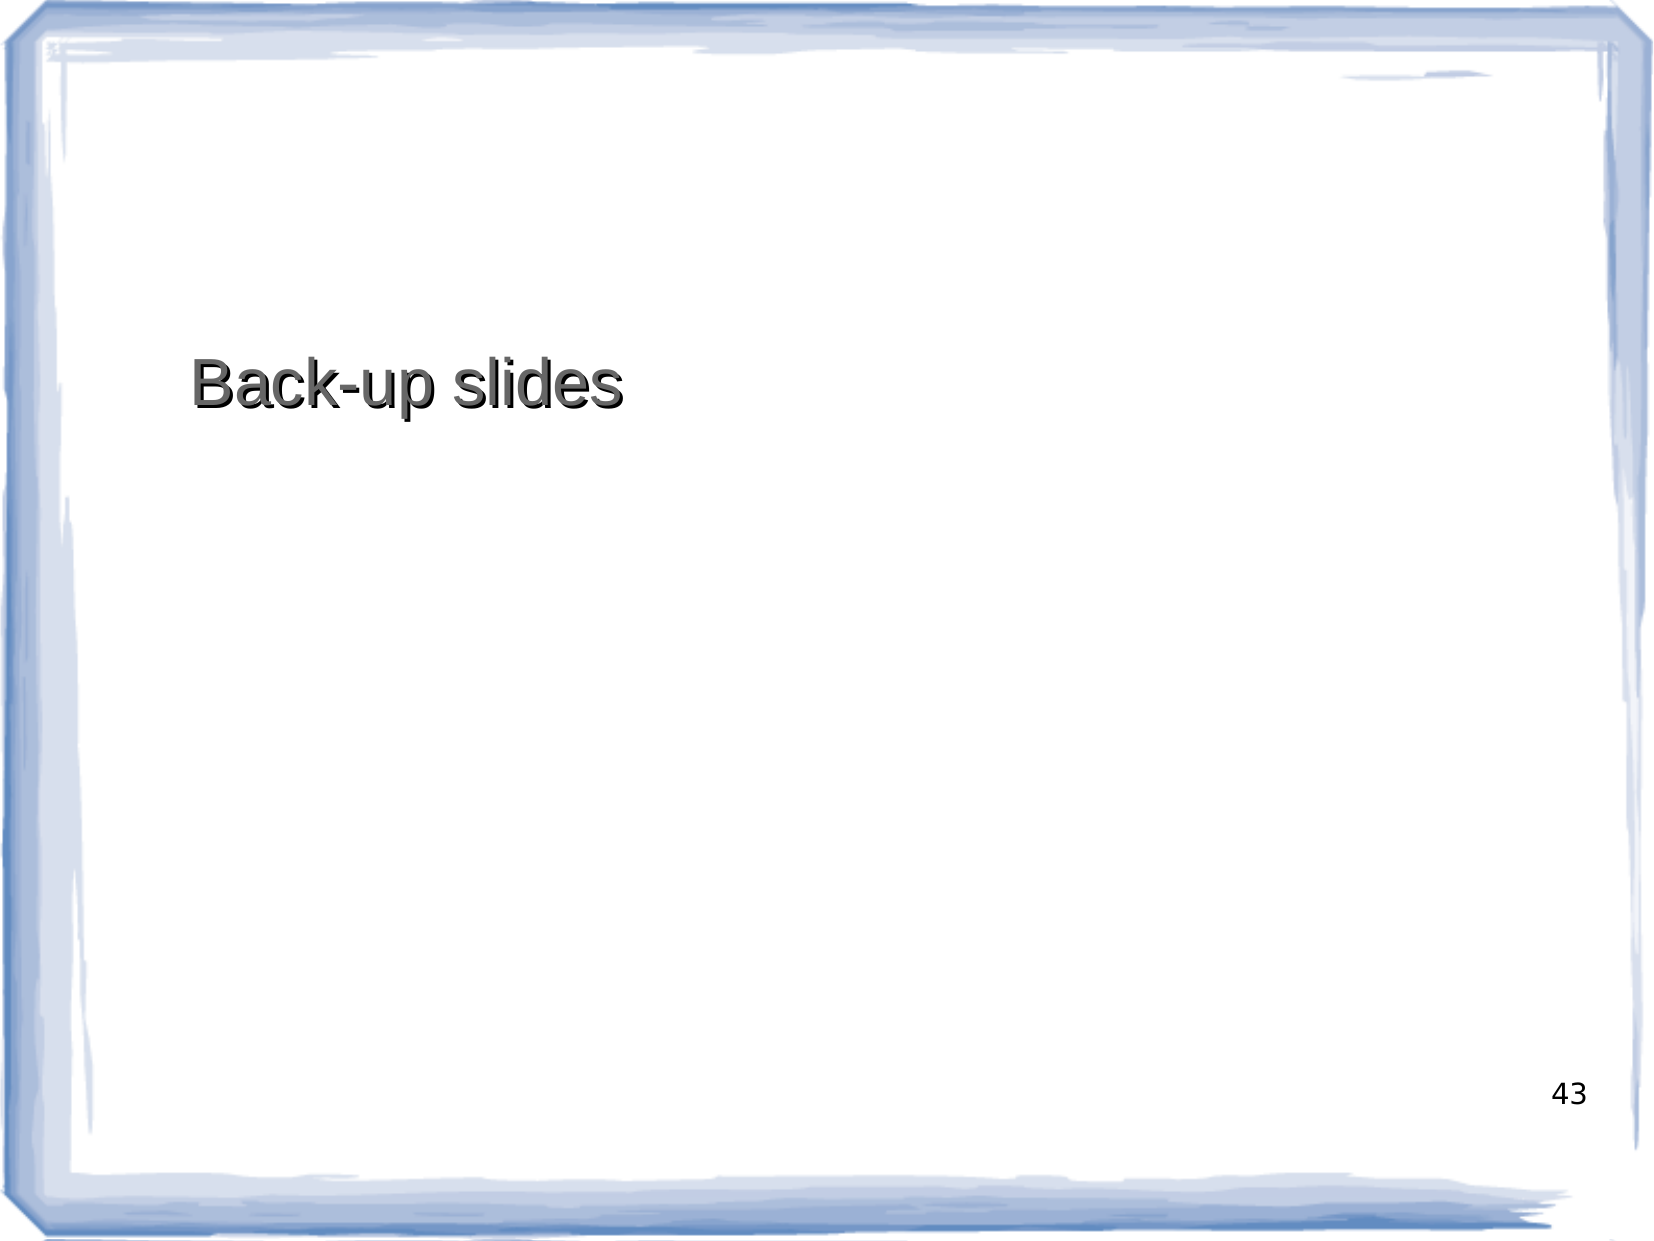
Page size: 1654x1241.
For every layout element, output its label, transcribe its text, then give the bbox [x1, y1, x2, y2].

title Back-up slides [189, 277, 1538, 488]
picture [0, 0, 1654, 1241]
